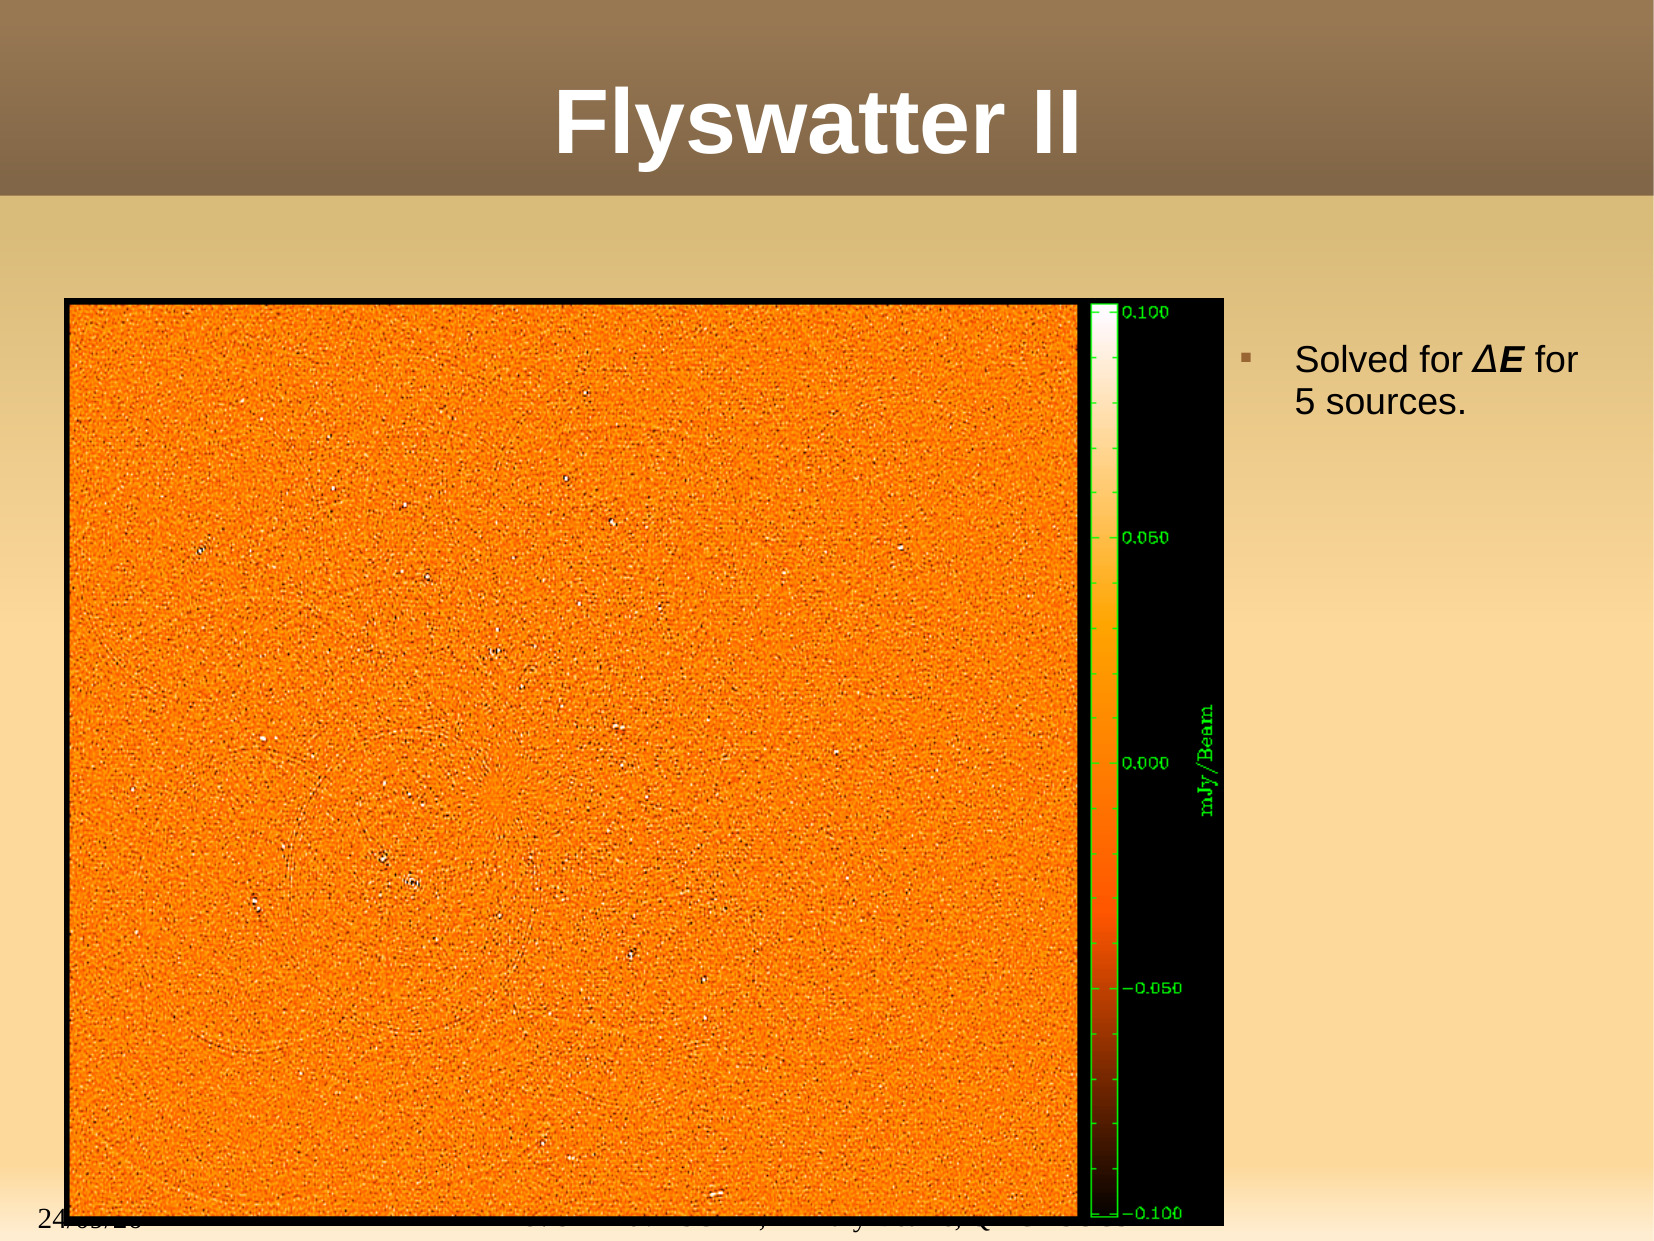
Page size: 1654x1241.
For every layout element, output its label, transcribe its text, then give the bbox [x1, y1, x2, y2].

title Flyswatter II [112, 17, 1525, 226]
list Solved for ΔE for 5 sources. [1223, 337, 1654, 1163]
picture [0, 0, 1654, 1241]
